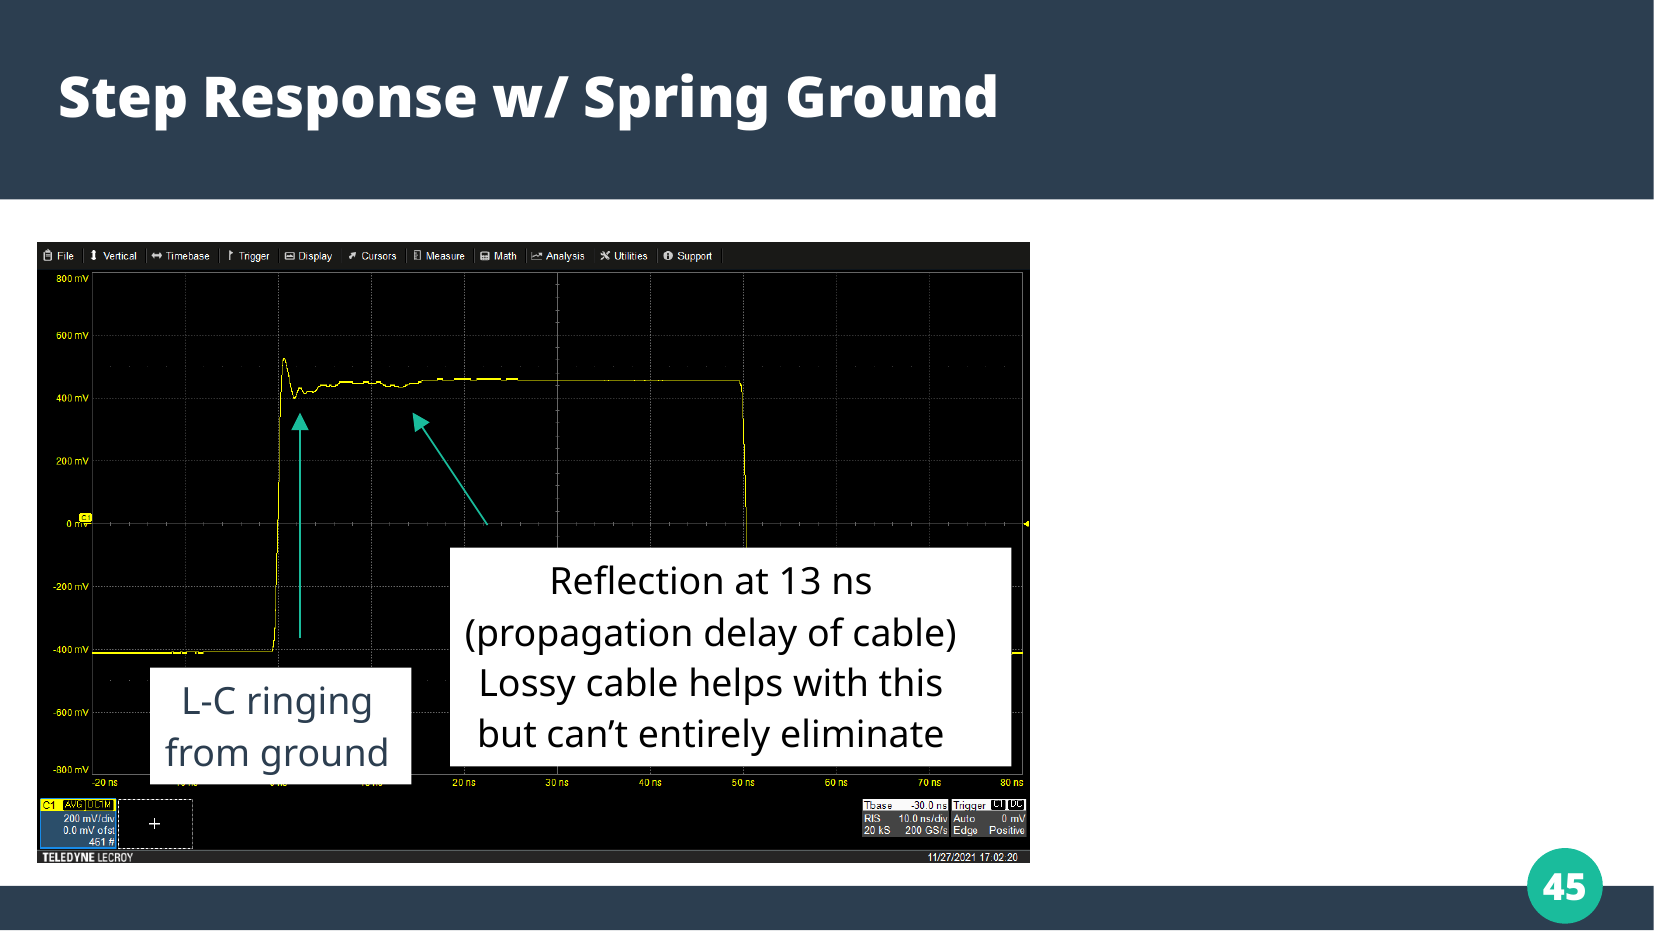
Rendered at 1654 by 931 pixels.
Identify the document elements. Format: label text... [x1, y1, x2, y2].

title Step Response w/ Spring Ground [59, 37, 1595, 155]
picture [37, 242, 1030, 863]
text_box Reflection at 13 ns (propagation delay of cable) Lossy cable helps with this but can’t entirely eliminate [450, 562, 1012, 752]
text_box L-C ringing from ground [150, 675, 412, 777]
